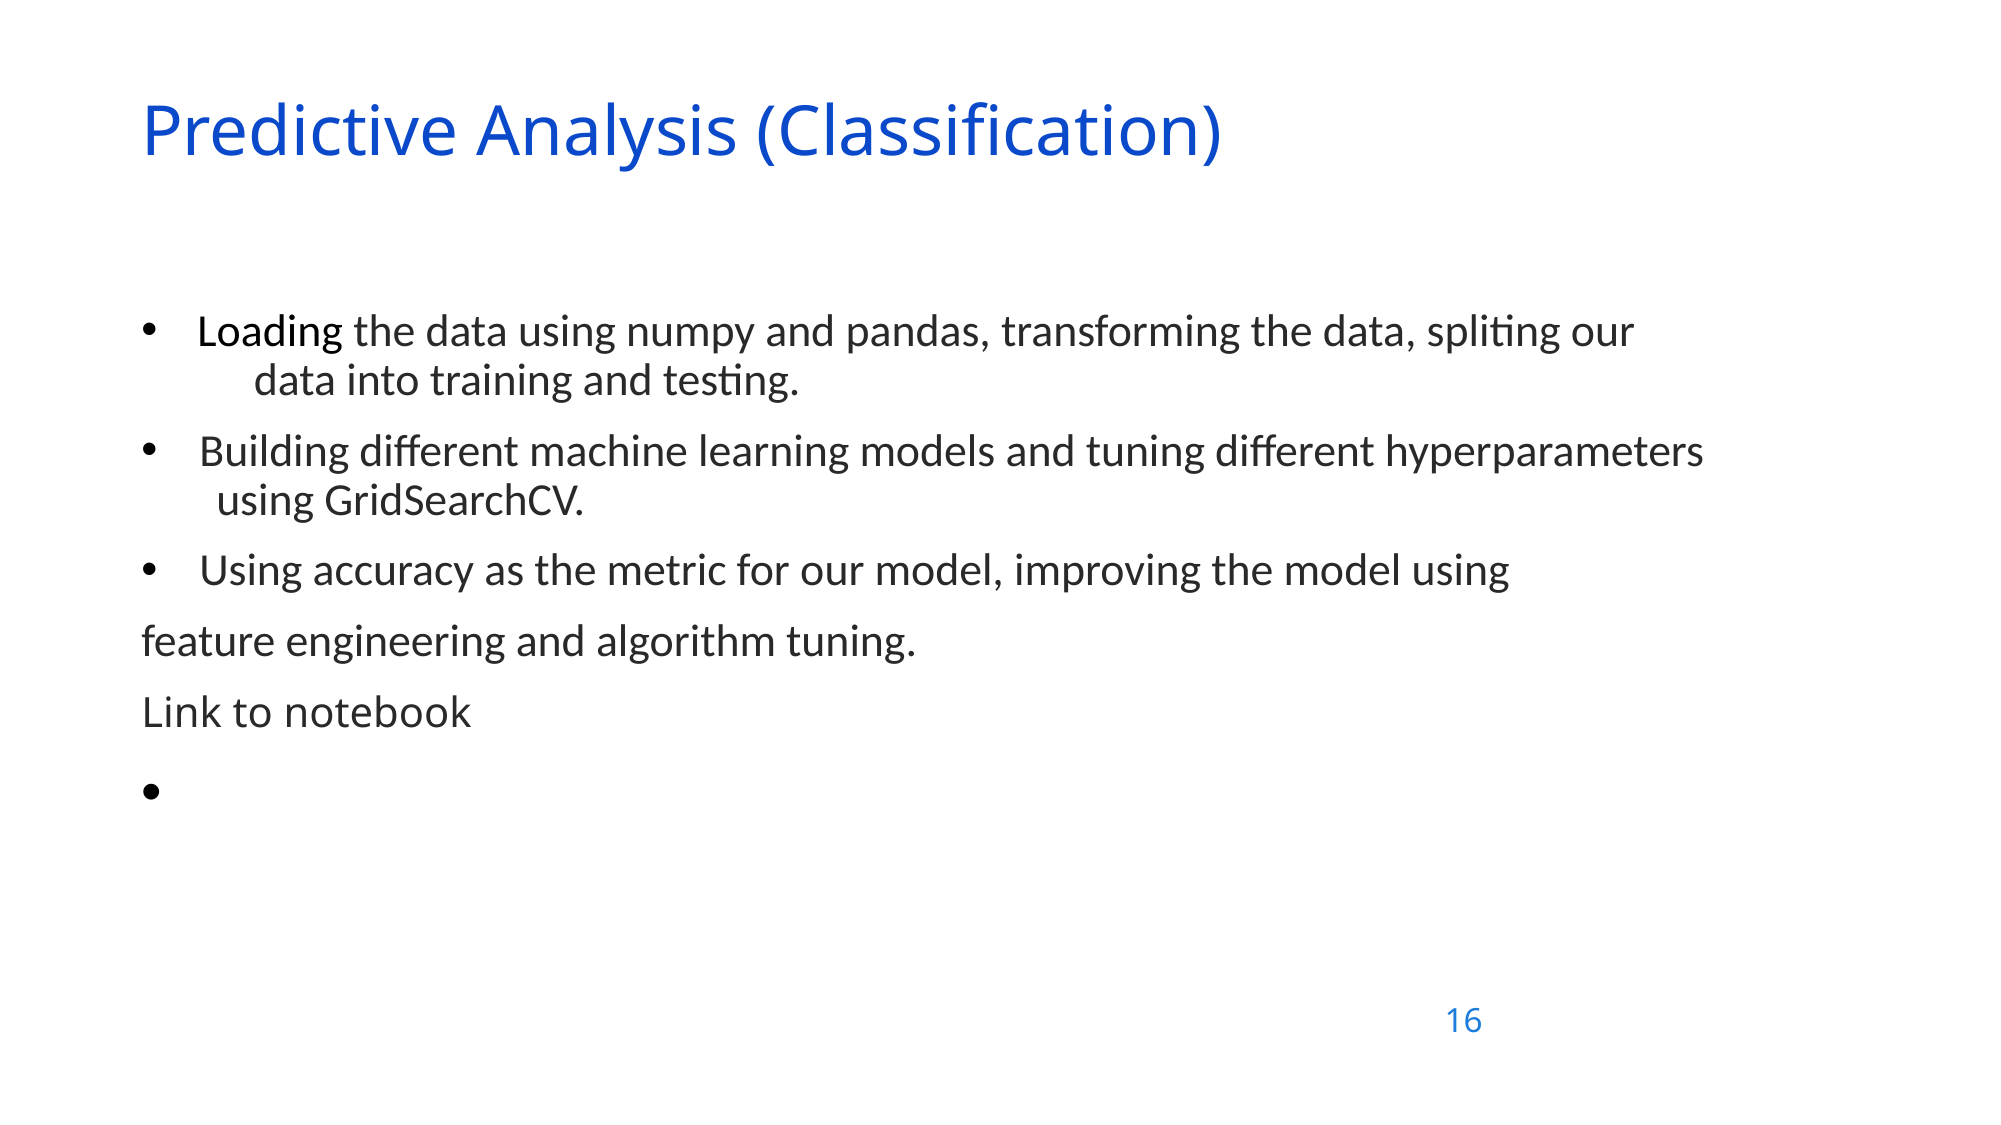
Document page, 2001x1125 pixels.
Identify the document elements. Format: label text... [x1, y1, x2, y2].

text_box Predictive Analysis (Classification) [126, 88, 1852, 179]
slide_number 16 [1429, 988, 1880, 1055]
list Loading the data using numpy and pandas, transforming the data, spliting our data into training and testing. Building different machine learning models and tuning different hyperparameters using GridSearchCV. Using accuracy as the metric for our model, improving the model using feature engineering and algorithm tuning. Link to notebook [126, 299, 1726, 1014]
